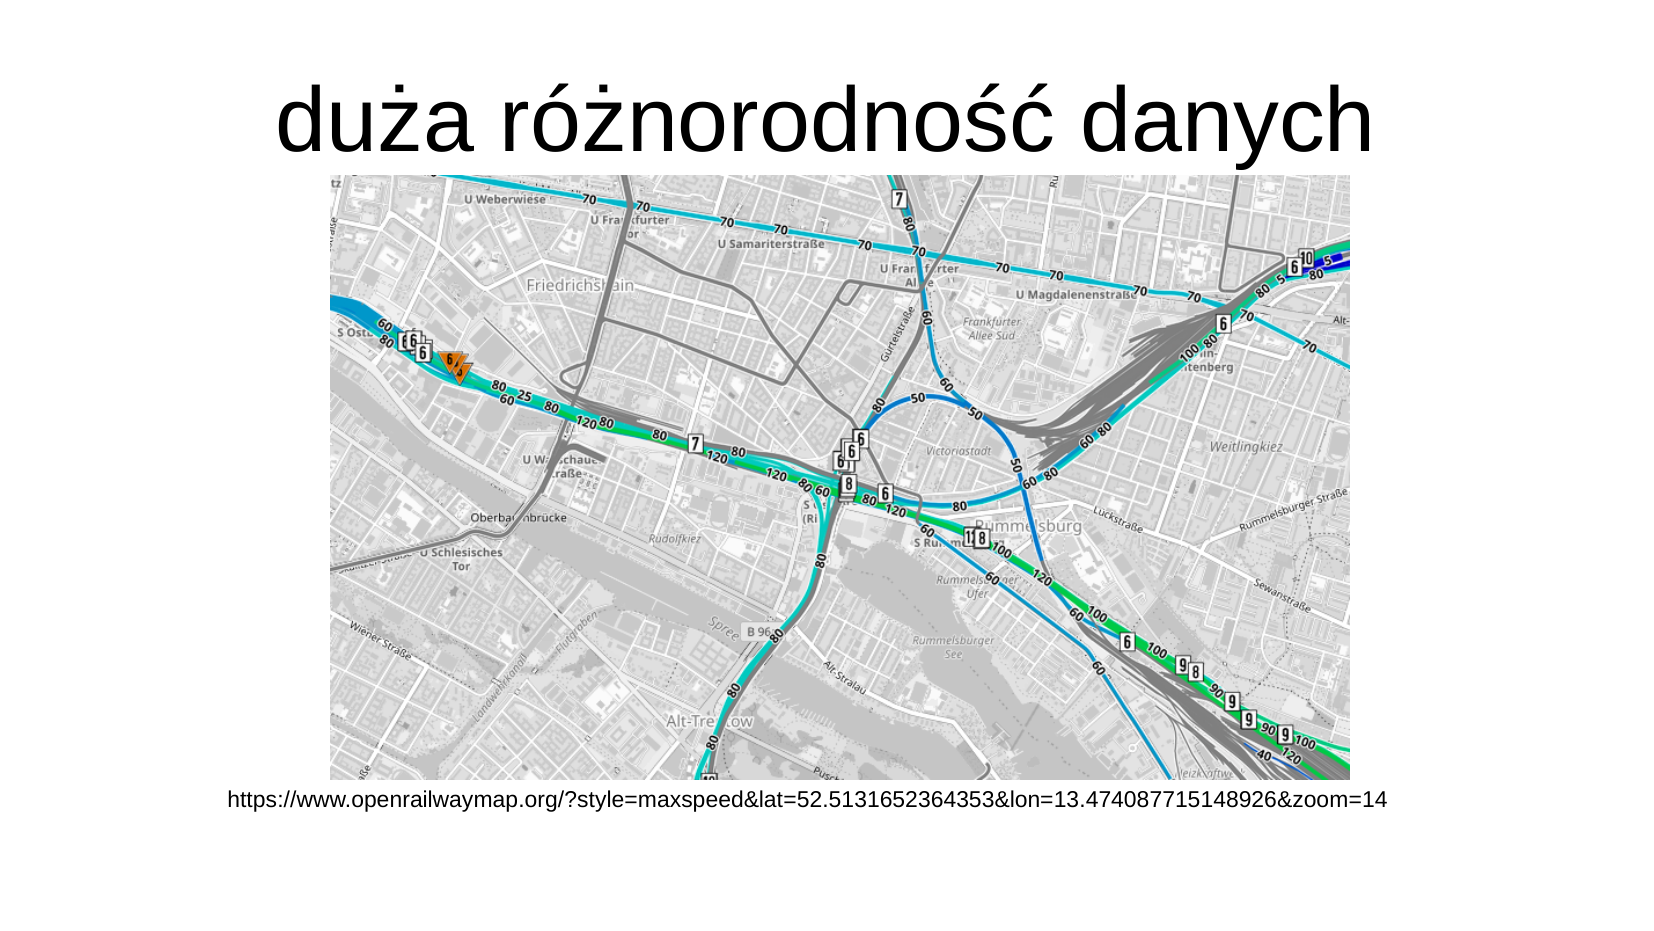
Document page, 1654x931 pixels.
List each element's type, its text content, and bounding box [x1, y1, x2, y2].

picture [330, 175, 1350, 780]
text_box https://www.openrailwaymap.org/?style=maxspeed&lat=52.5131652364353&lon=13.474087715148926&zoom=14 [212, 779, 1654, 899]
title duża różnorodność danych [82, 37, 1571, 193]
